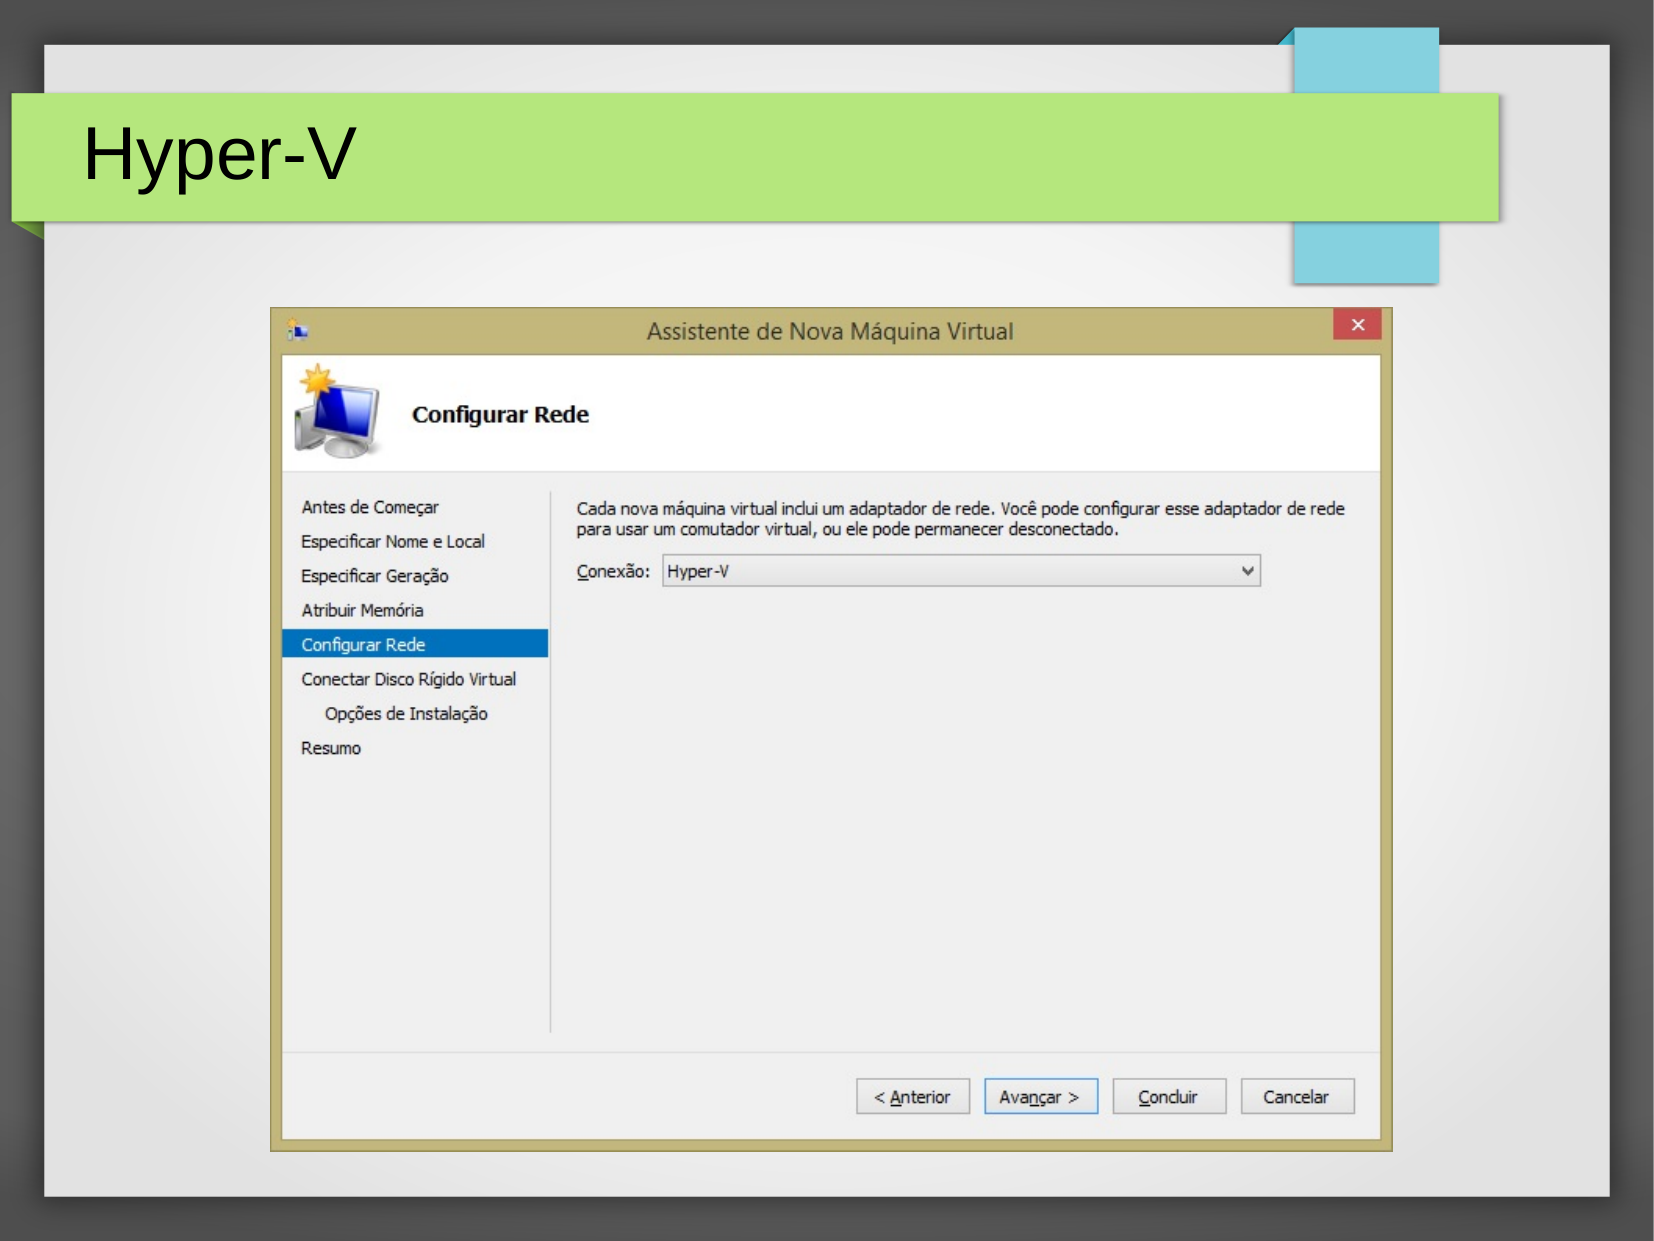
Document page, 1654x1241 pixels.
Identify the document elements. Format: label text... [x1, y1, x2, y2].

title Hyper-V [82, 94, 1264, 213]
picture [0, 0, 1654, 1241]
